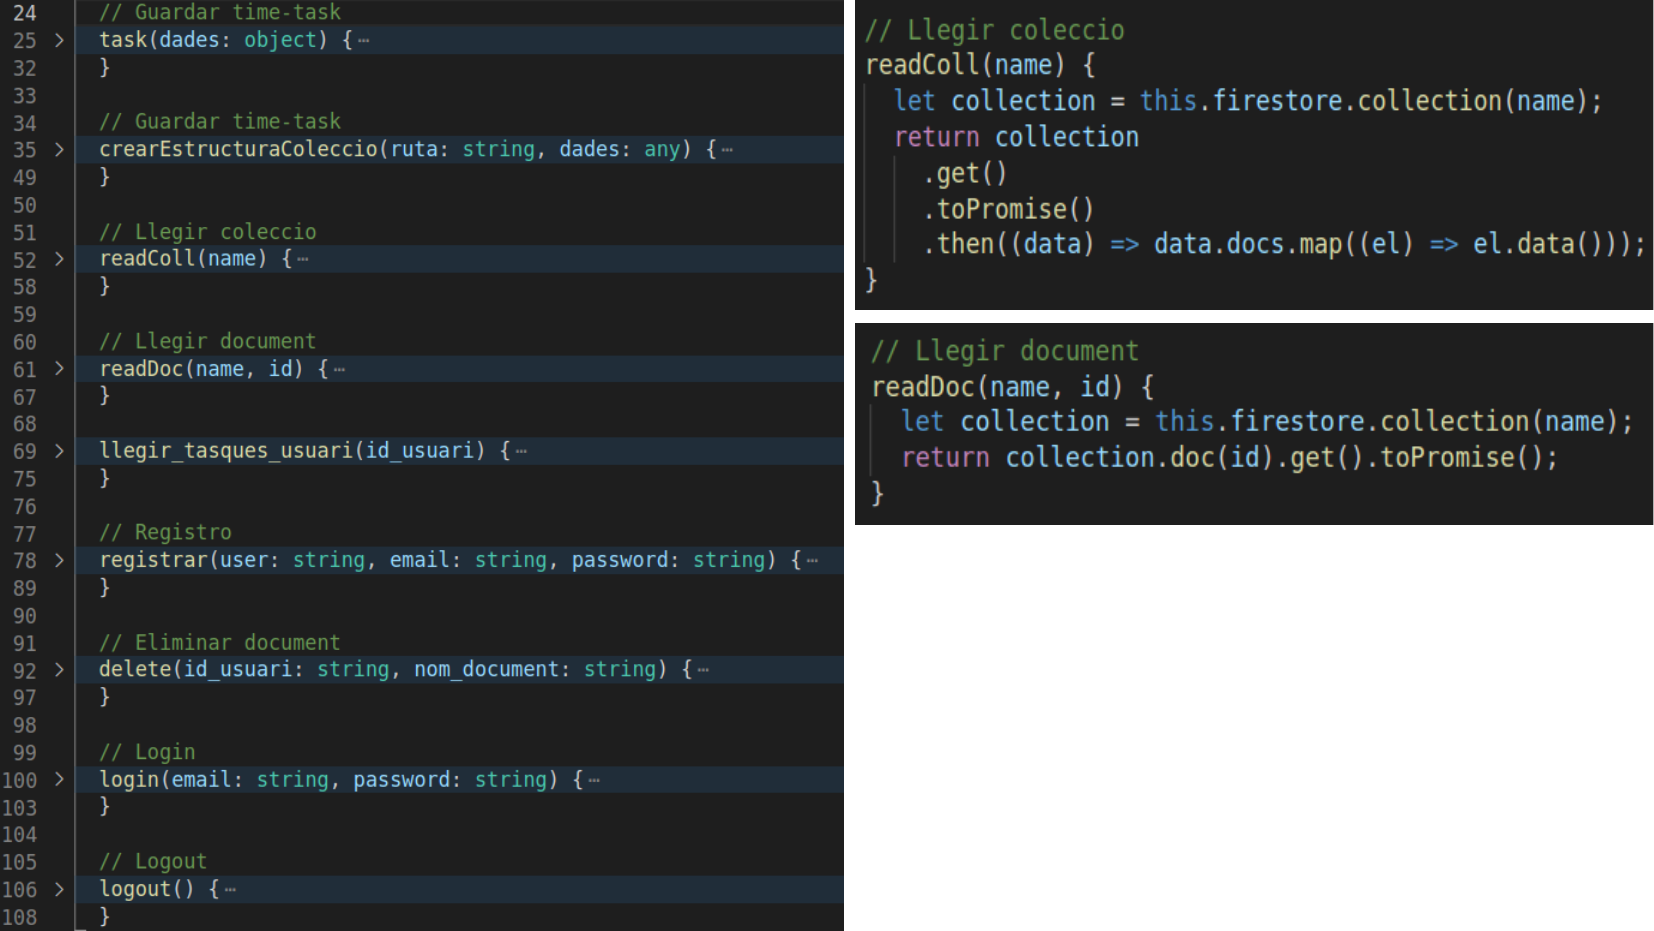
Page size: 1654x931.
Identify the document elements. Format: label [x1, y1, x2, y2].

picture [0, 0, 844, 931]
picture [855, 0, 1654, 310]
picture [855, 323, 1654, 526]
